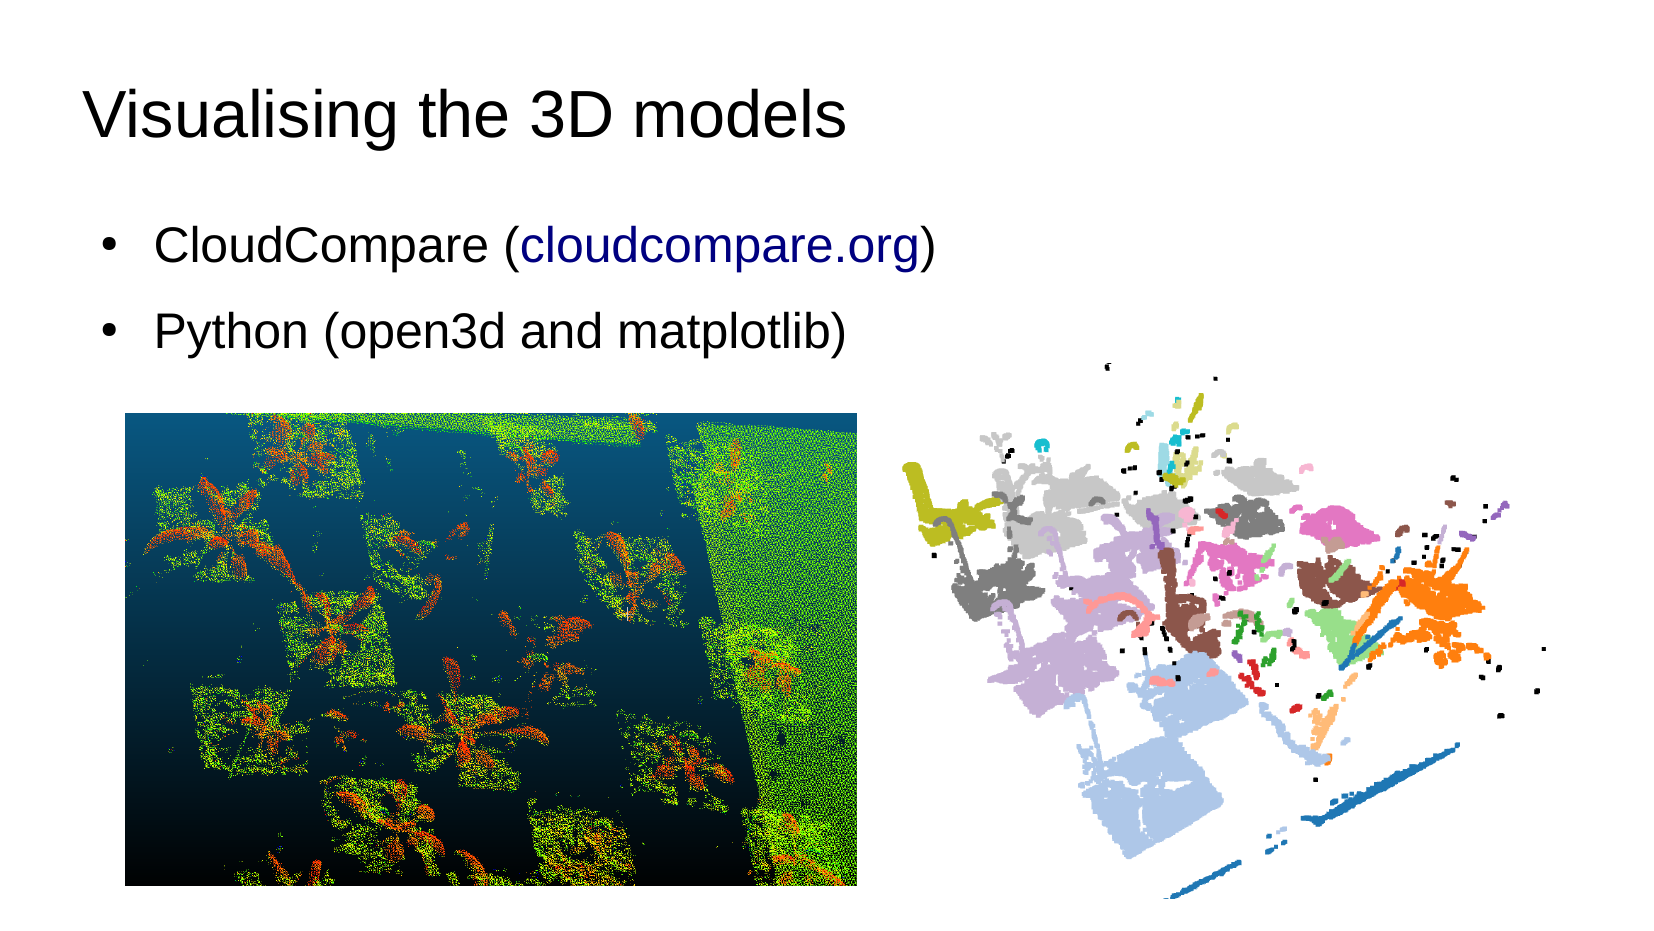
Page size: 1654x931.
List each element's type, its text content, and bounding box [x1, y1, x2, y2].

picture [257, 543, 275, 554]
picture [661, 554, 673, 561]
picture [868, 363, 1607, 899]
picture [274, 557, 285, 561]
picture [686, 482, 857, 503]
picture [716, 469, 732, 476]
picture [724, 598, 737, 607]
picture [719, 475, 737, 482]
picture [317, 597, 353, 607]
picture [125, 413, 857, 434]
picture [125, 457, 857, 468]
picture [125, 703, 857, 886]
picture [605, 534, 624, 543]
picture [394, 534, 409, 539]
picture [202, 478, 208, 485]
picture [655, 566, 665, 570]
title Visualising the 3D models [82, 37, 1571, 193]
picture [125, 491, 683, 503]
picture [699, 474, 708, 482]
list CloudCompare (cloudcompare.org) Python (open3d and matplotlib) [82, 217, 1571, 443]
picture [320, 605, 332, 609]
picture [125, 504, 857, 514]
picture [843, 583, 854, 587]
picture [249, 529, 258, 541]
picture [125, 566, 857, 585]
picture [621, 552, 630, 563]
picture [487, 702, 499, 707]
picture [125, 619, 857, 643]
picture [193, 534, 227, 546]
picture [507, 422, 514, 429]
picture [171, 528, 181, 532]
picture [515, 425, 528, 435]
picture [797, 544, 805, 549]
picture [125, 435, 857, 460]
picture [159, 532, 168, 537]
picture [787, 648, 798, 653]
picture [125, 646, 857, 694]
picture [125, 605, 857, 617]
picture [125, 515, 857, 525]
picture [770, 600, 786, 607]
picture [125, 584, 857, 602]
